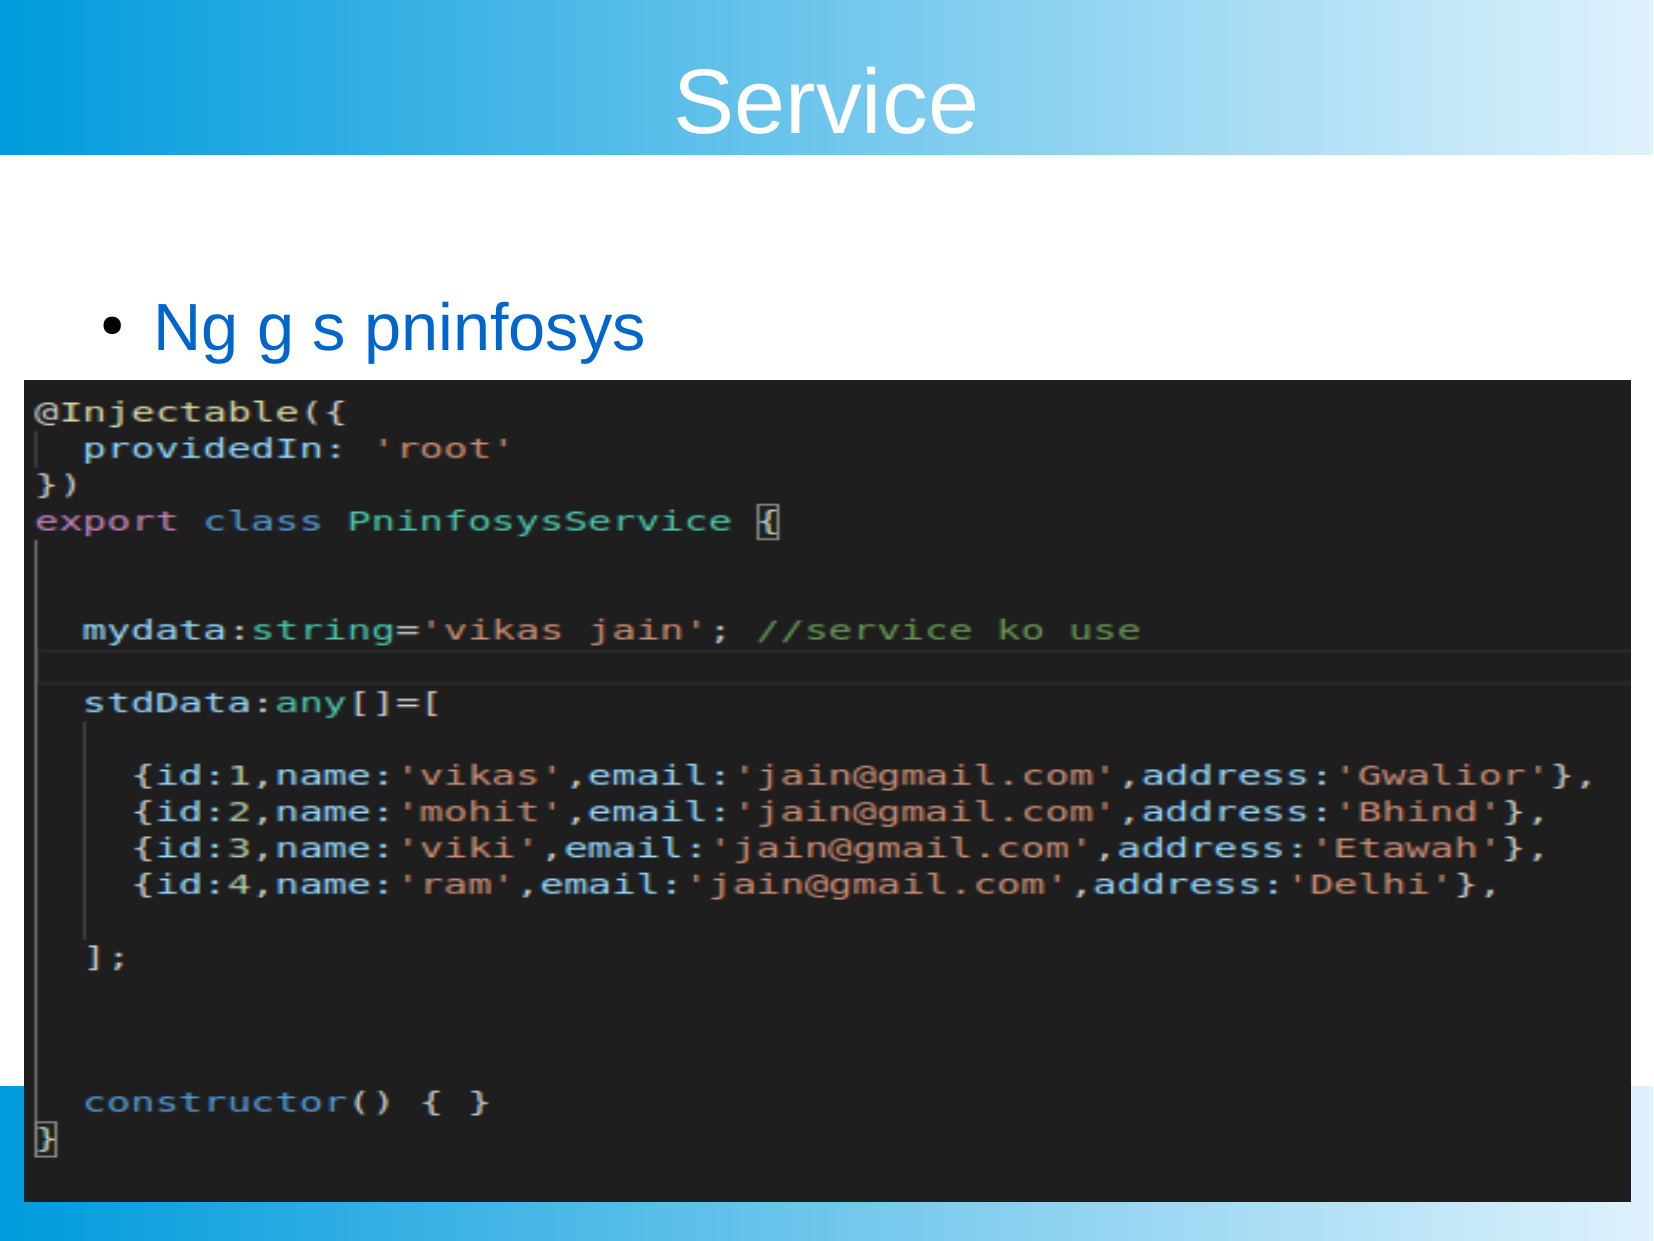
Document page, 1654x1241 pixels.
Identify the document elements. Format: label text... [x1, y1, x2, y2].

list Ng g s pninfosys [82, 290, 1571, 380]
picture [24, 380, 1631, 1241]
title Service [82, 49, 1571, 155]
